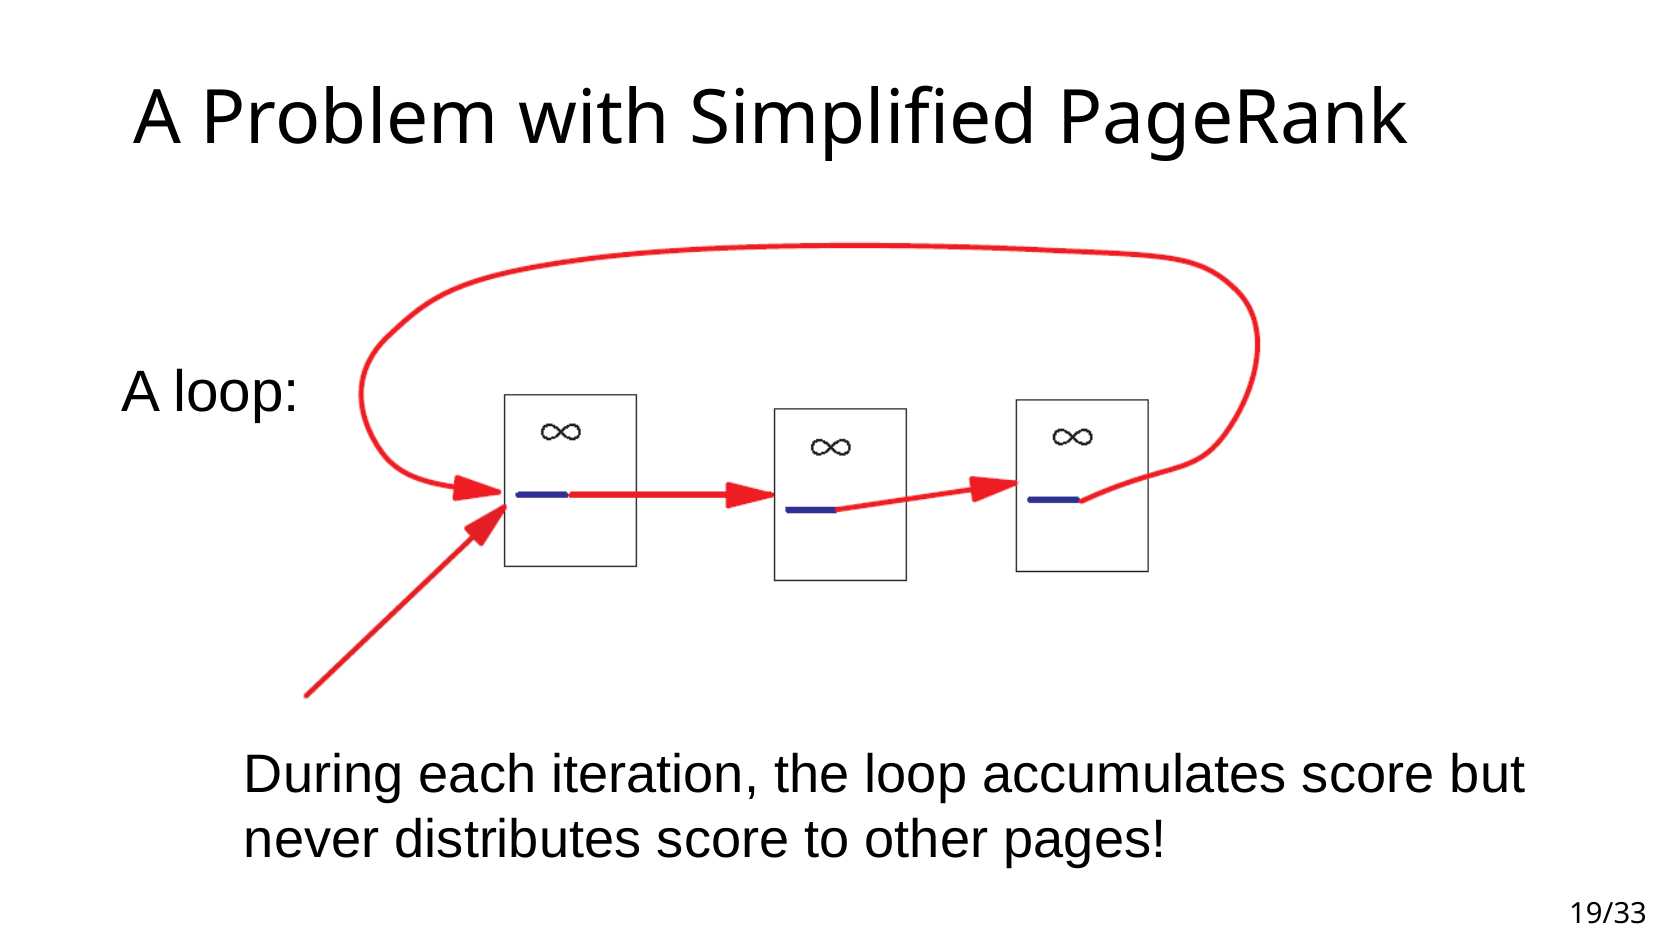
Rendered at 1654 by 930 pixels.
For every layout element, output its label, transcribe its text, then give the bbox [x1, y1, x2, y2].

title A Problem with Simplified PageRank [82, 1, 1571, 225]
picture [261, 206, 1282, 717]
text_box A loop: [106, 345, 316, 432]
text_box During each iteration, the loop accumulates score but never distributes score to other pages! [229, 730, 1622, 876]
